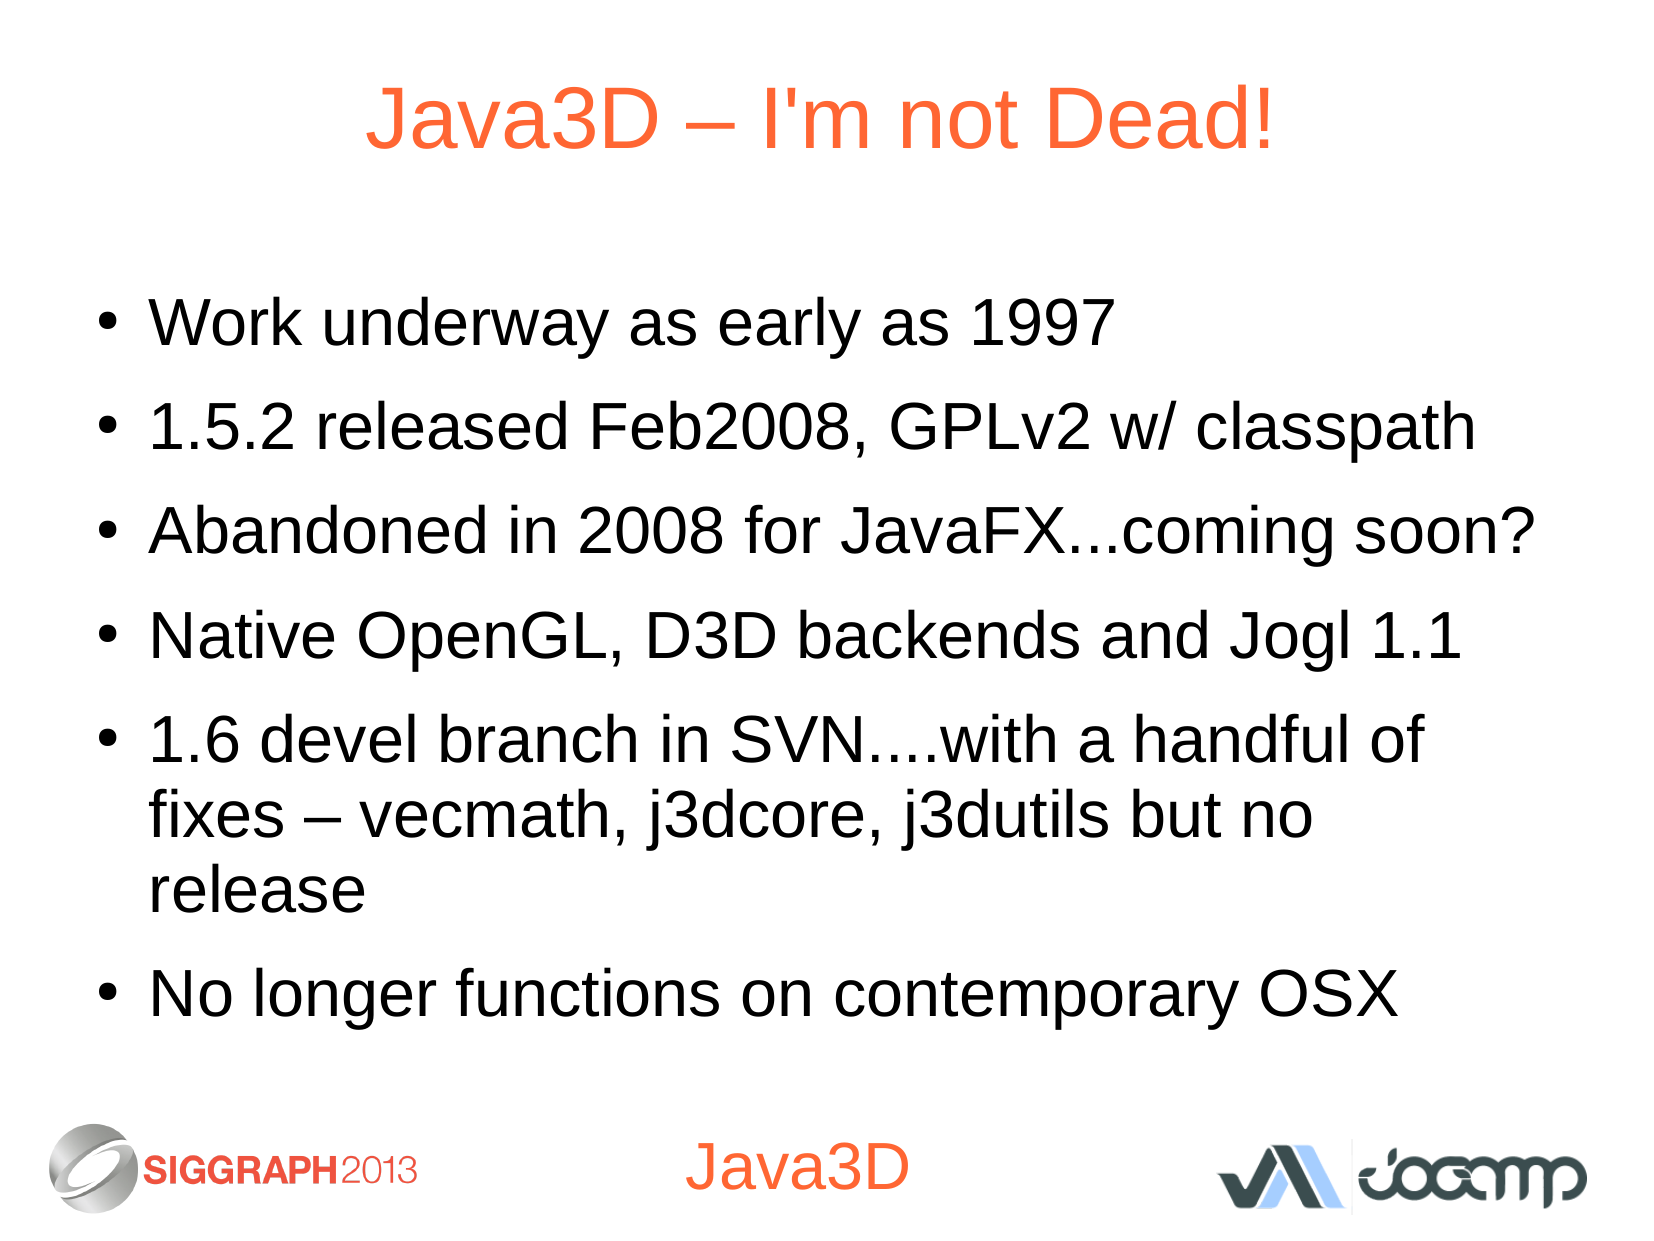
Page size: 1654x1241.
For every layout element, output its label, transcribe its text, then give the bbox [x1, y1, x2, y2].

picture [45, 1122, 421, 1215]
picture [1215, 1139, 1587, 1215]
title Java3D – I'm not Dead! [68, 49, 1576, 188]
list Work underway as early as 1997 1.5.2 released Feb2008, GPLv2 w/ classpath Abandoned in 2008 for JavaFX...coming soon? Native OpenGL, D3D backends and Jogl 1.1 1.6 devel branch in SVN....with a handful of fixes – vecmath, j3dcore, j3dutils but no release No longer functions on contemporary OSX [78, 285, 1543, 1111]
text_box Java3D [653, 1117, 946, 1216]
